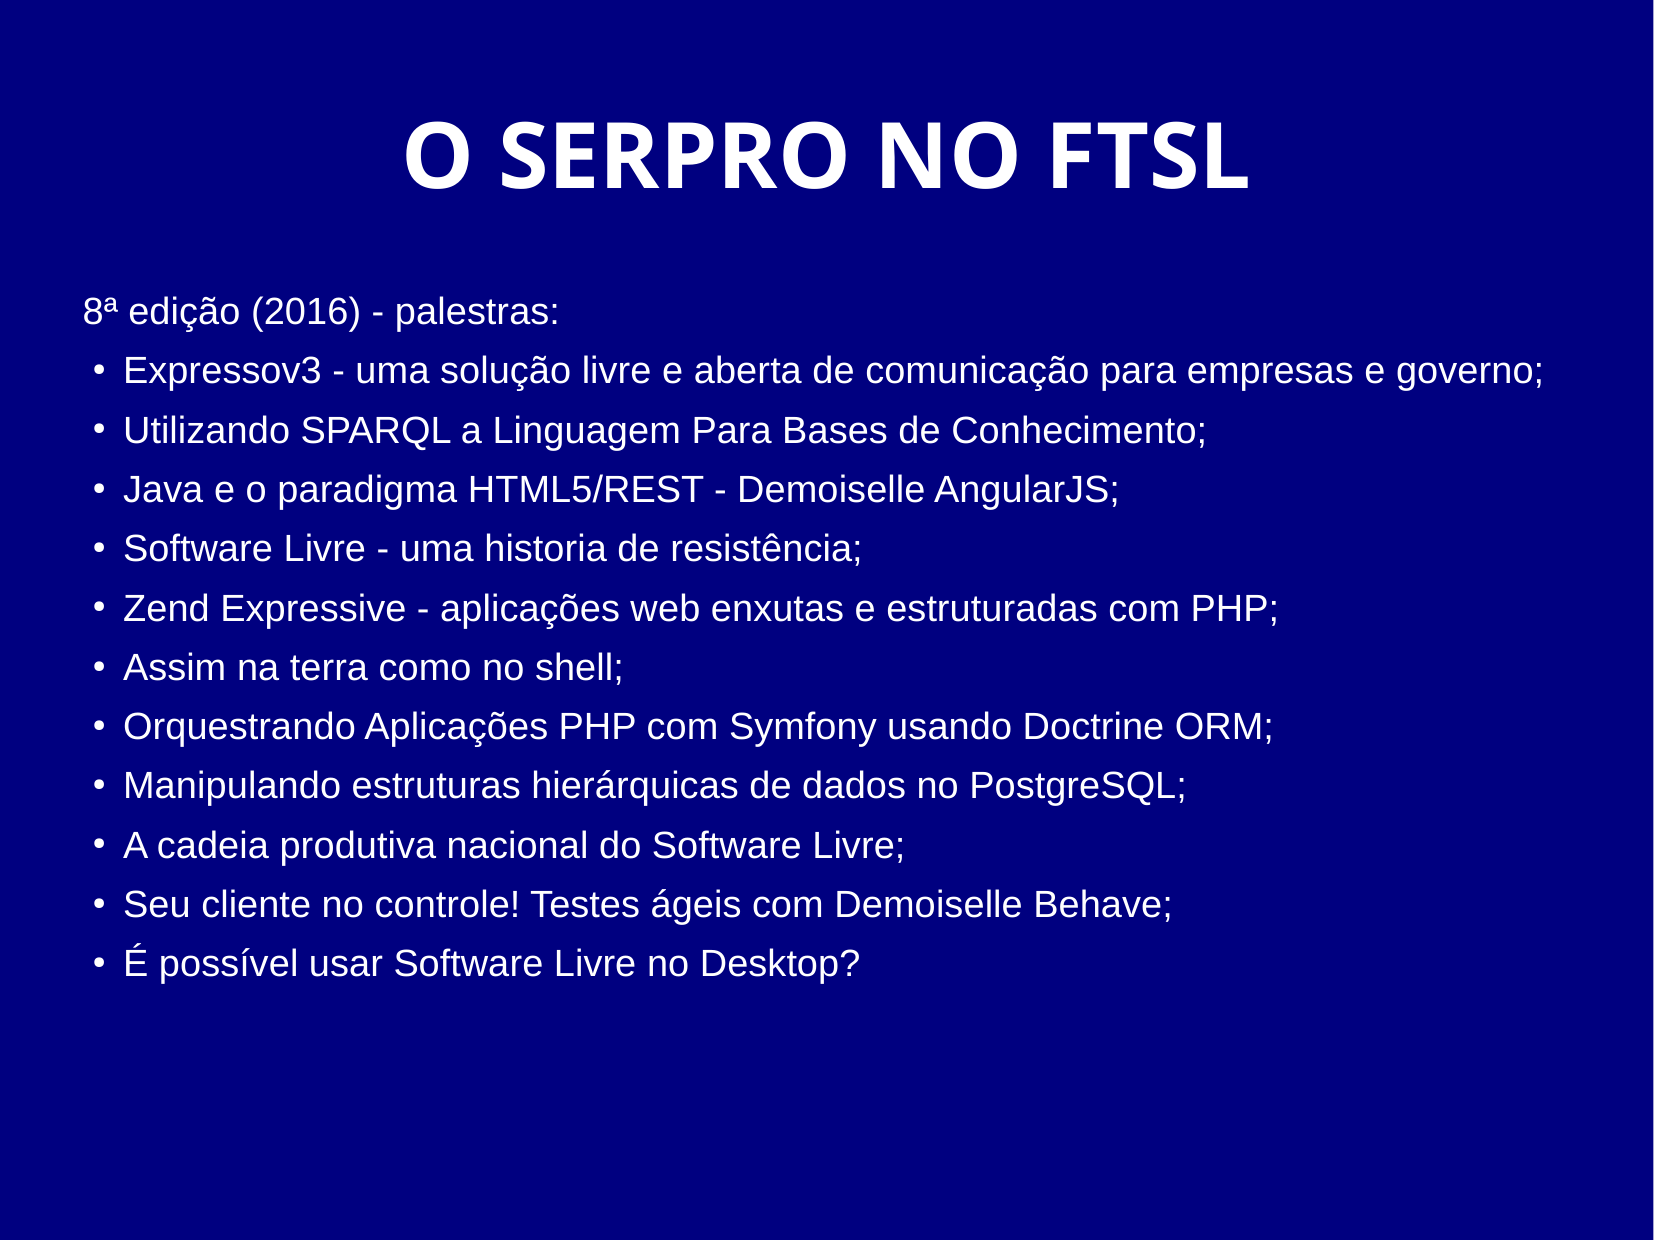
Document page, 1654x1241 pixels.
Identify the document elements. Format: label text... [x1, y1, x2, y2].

title O SERPRO NO FTSL [82, 49, 1571, 257]
list 8ª edição (2016) - palestras: Expressov3 - uma solução livre e aberta de comunicação para empresas e governo; Utilizando SPARQL a Linguagem Para Bases de Conhecimento; Java e o paradigma HTML5/REST - Demoiselle AngularJS; Software Livre - uma historia de resistência; Zend Expressive - aplicações web enxutas e estruturadas com PHP; Assim na terra como no shell; Orquestrando Aplicações PHP com Symfony usando Doctrine ORM; Manipulando estruturas hierárquicas de dados no PostgreSQL; A cadeia produtiva nacional do Software Livre; Seu cliente no controle! Testes ágeis com Demoiselle Behave; É possível usar Software Livre no Desktop? [82, 290, 1571, 1010]
